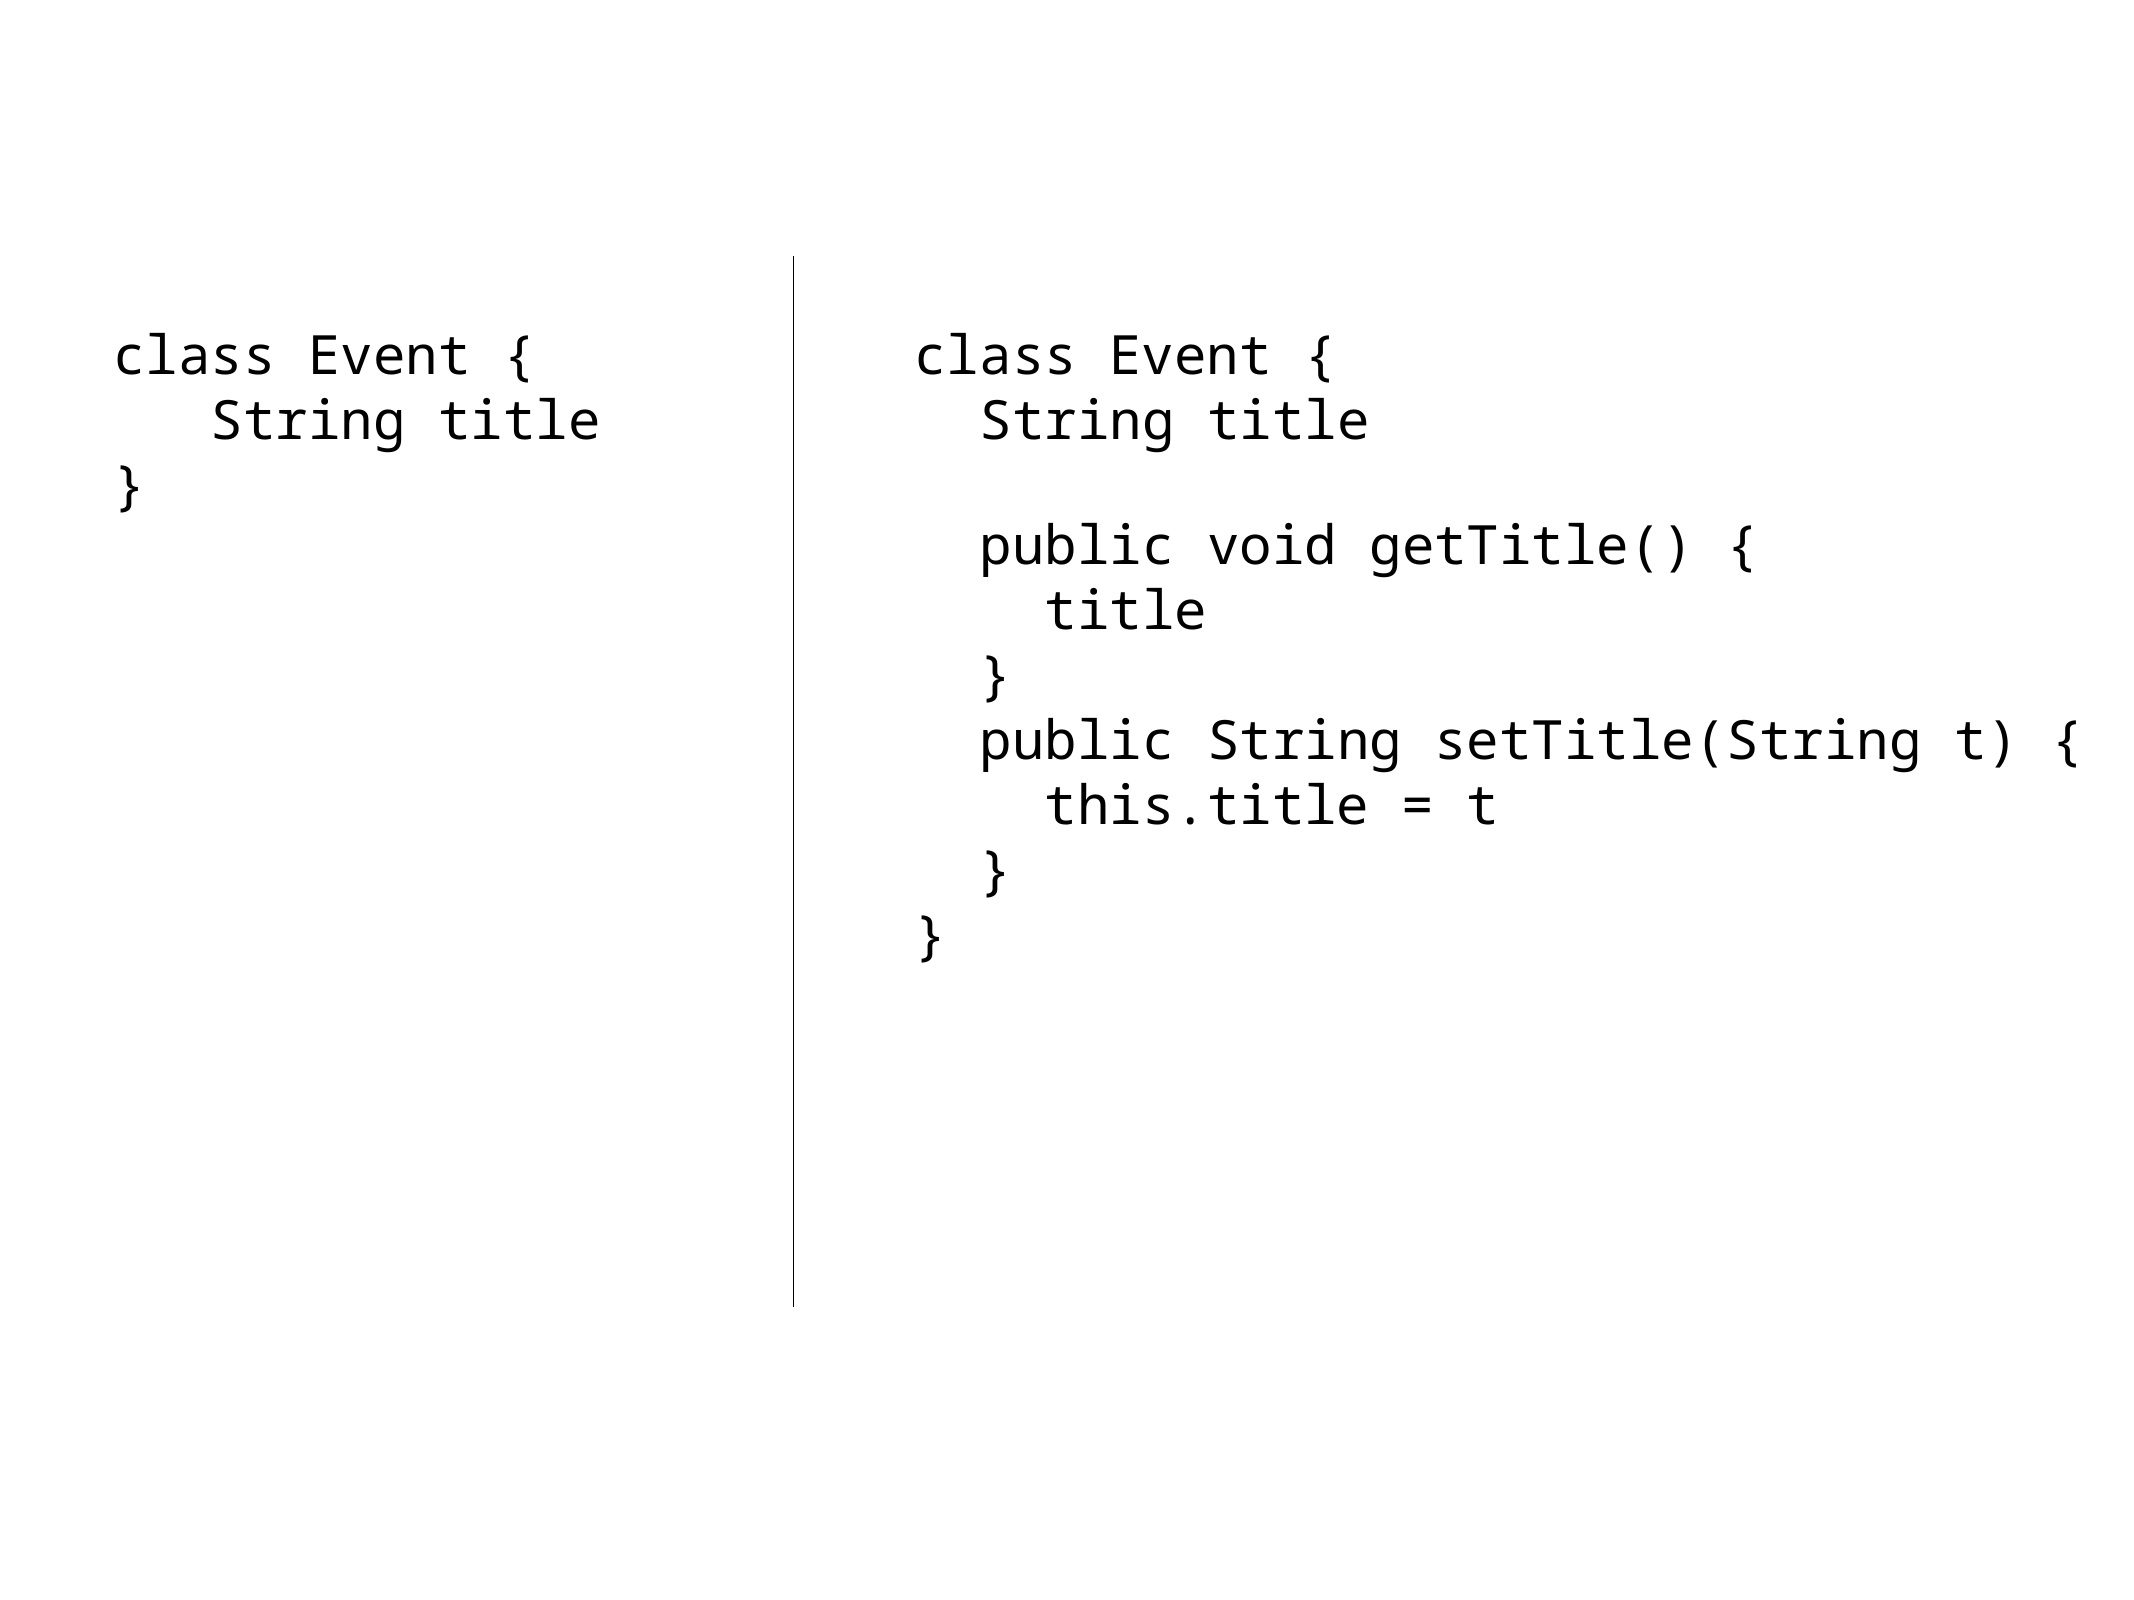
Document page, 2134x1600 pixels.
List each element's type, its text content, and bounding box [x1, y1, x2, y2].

text_box class Event { String title public void getTitle() { title } public String setTitle(String t) { this.title = t } } [899, 313, 2133, 1289]
text_box class Event { String title } [98, 313, 879, 1289]
